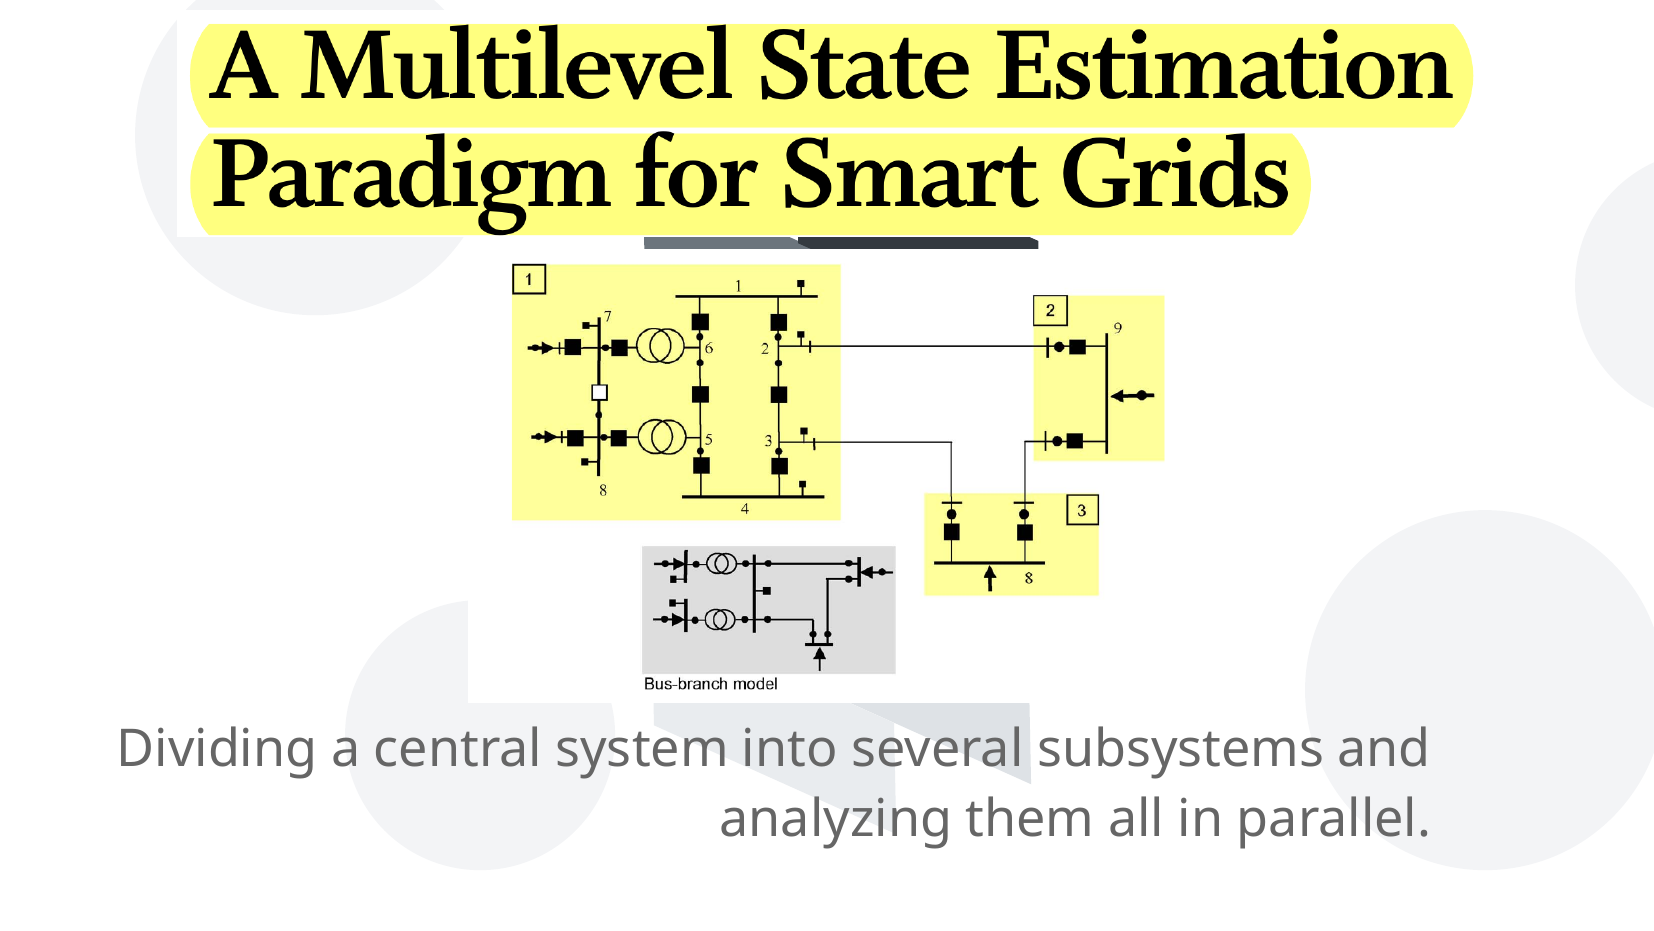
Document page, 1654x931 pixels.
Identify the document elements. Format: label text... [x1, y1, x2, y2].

picture [468, 249, 1182, 704]
picture [177, 10, 1477, 237]
text_box Dividing a central system into several subsystems and analyzing them all in parallel. [88, 703, 1447, 931]
